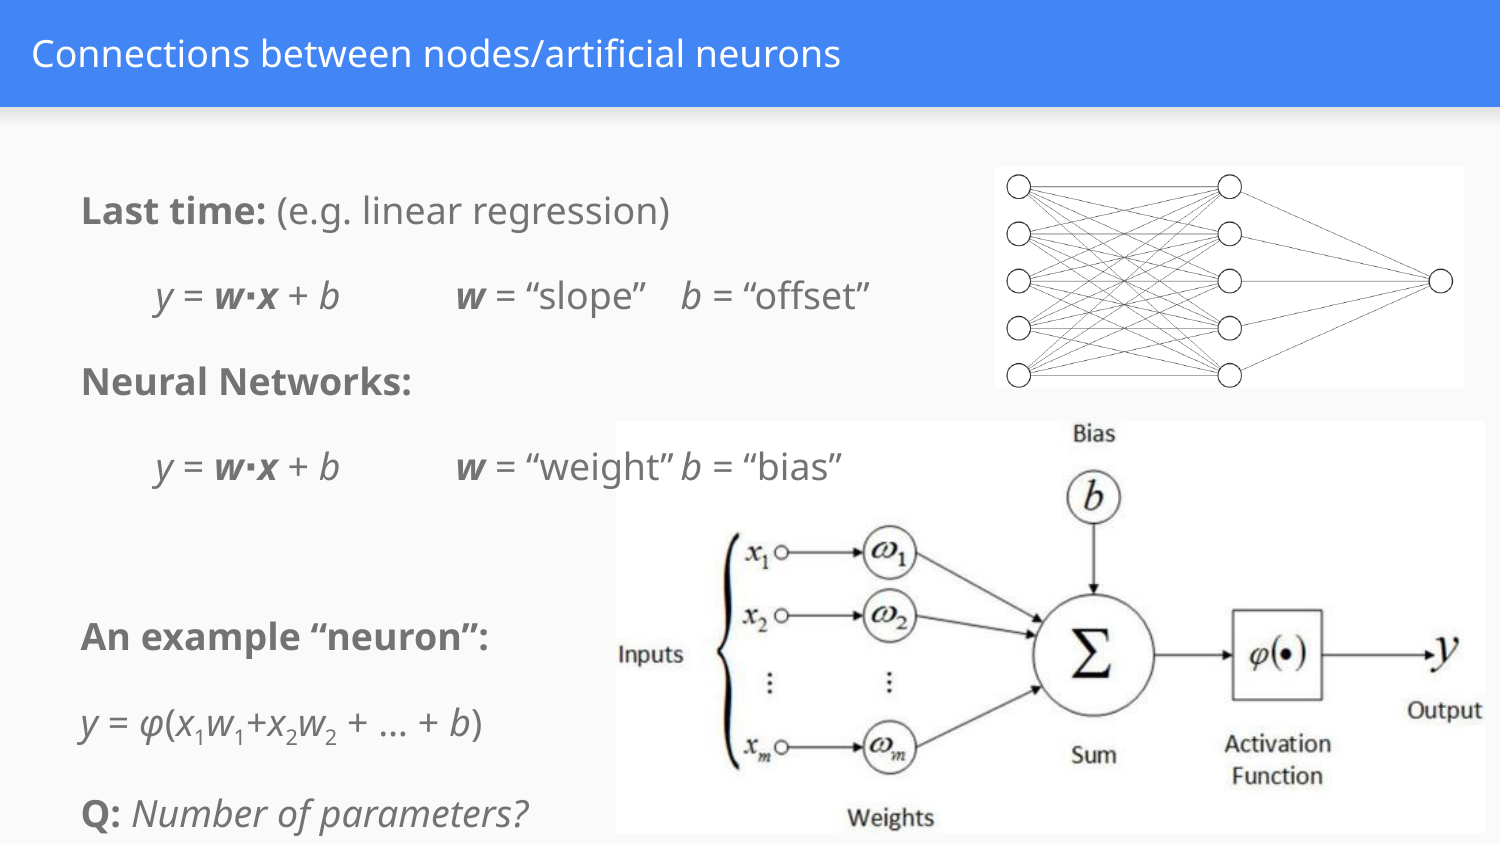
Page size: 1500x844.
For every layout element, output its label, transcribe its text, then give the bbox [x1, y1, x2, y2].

picture [995, 167, 1464, 388]
list Last time: (e.g. linear regression) y = w⋅x + b w = “slope” b = “offset” Neural Networks: y = w⋅x + b w = “weight” b = “bias” An example “neuron”: y = φ(x1w1+x2w2 + … + b) Q: Number of parameters? [65, 165, 1415, 772]
picture [616, 421, 1485, 833]
title Connections between nodes/artificial neurons [16, 2, 1464, 102]
